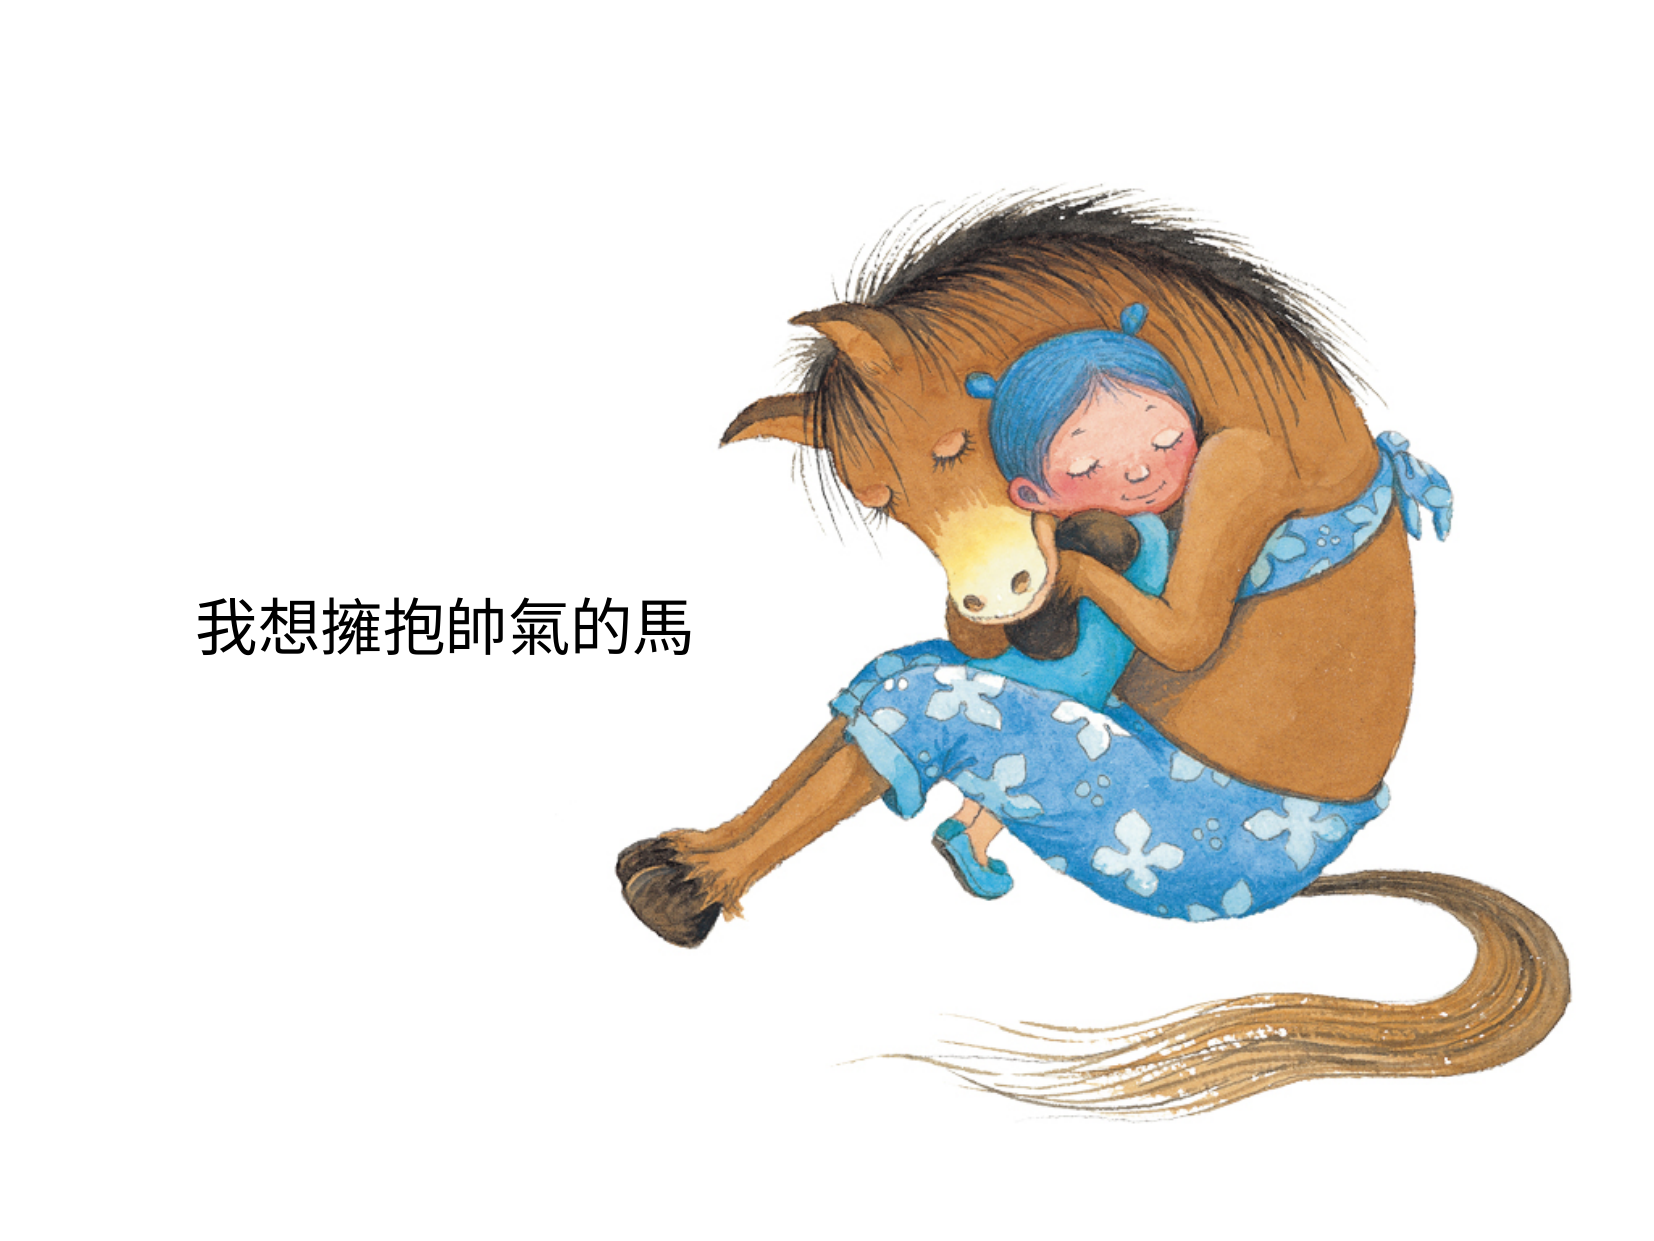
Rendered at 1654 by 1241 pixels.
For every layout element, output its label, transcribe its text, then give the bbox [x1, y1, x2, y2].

picture [0, 0, 1653, 1240]
title 我想擁抱帥氣的馬 [100, 519, 792, 727]
